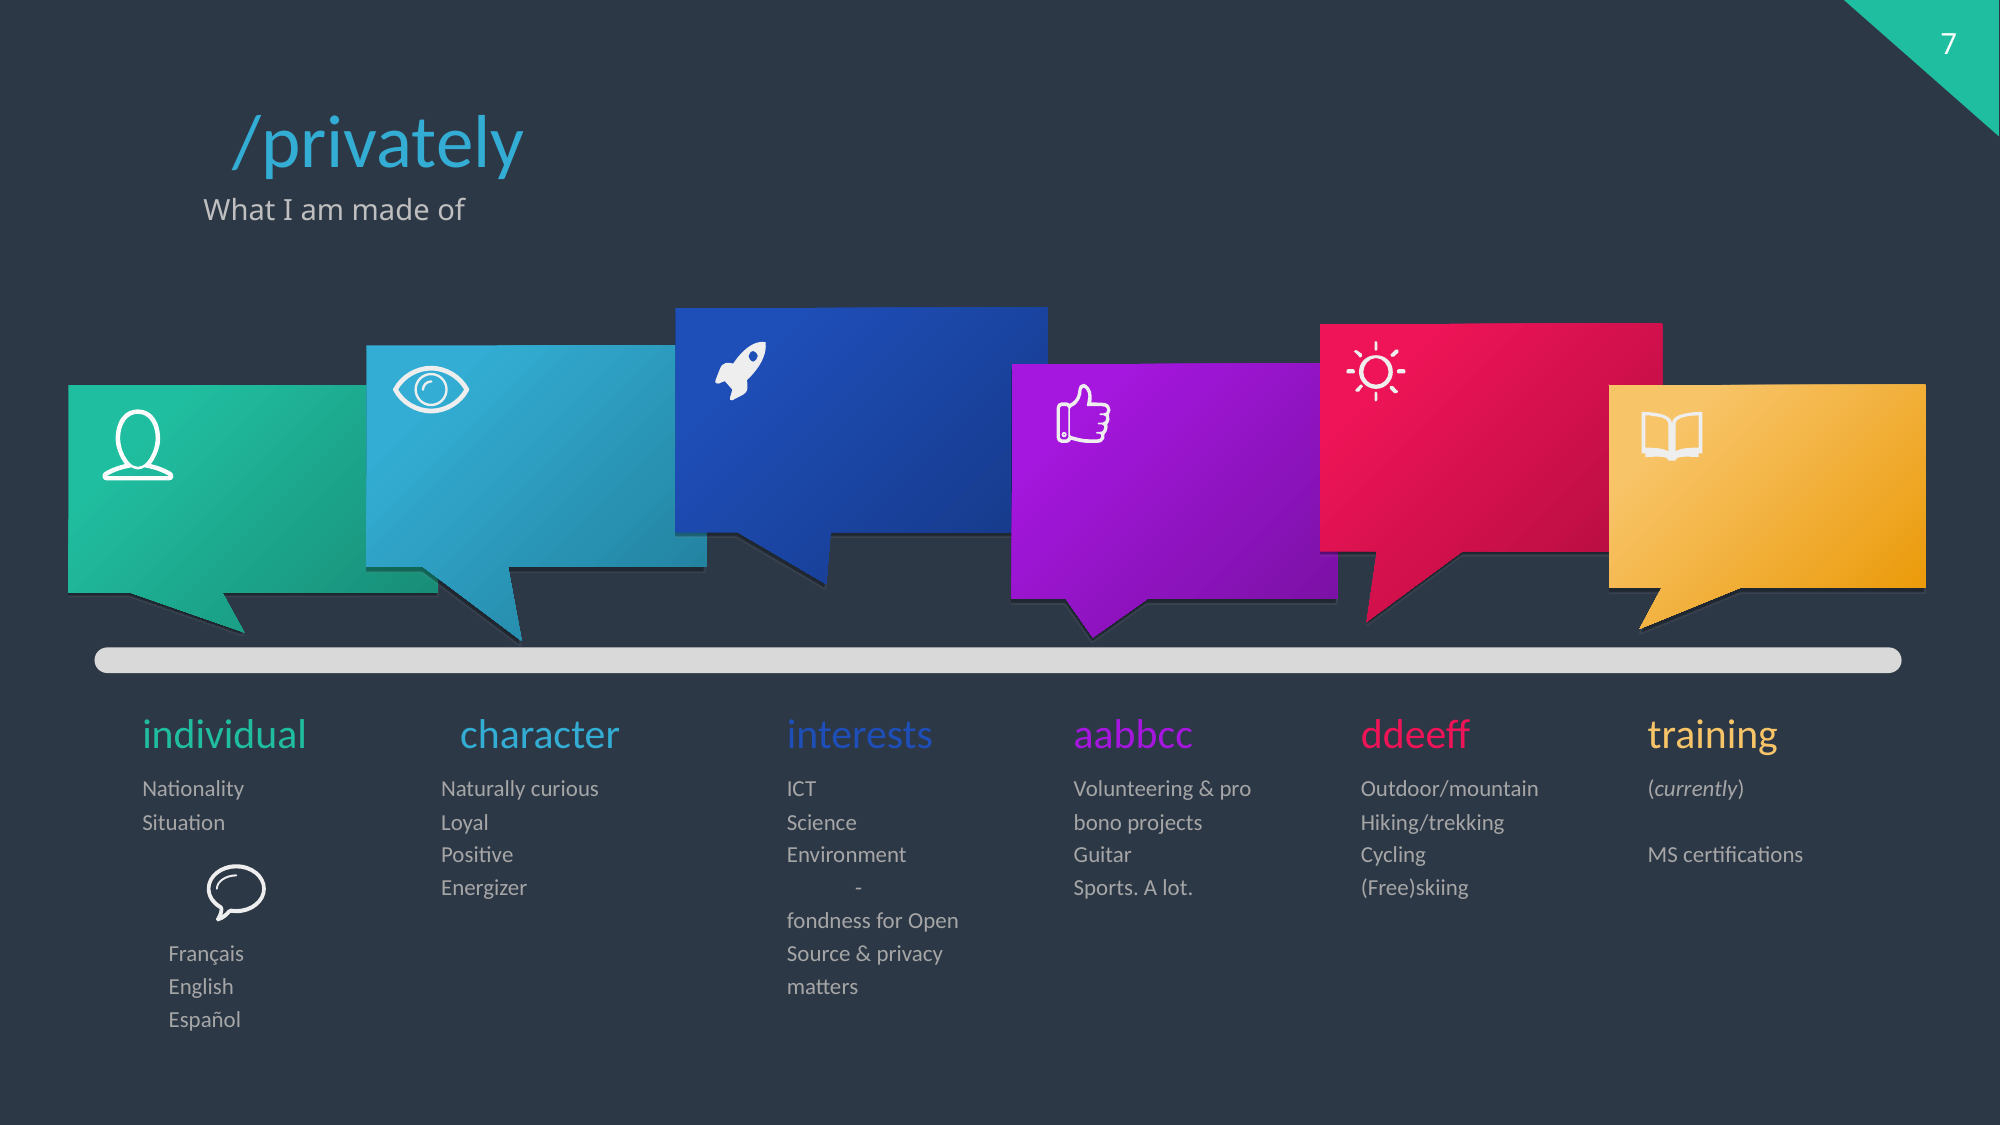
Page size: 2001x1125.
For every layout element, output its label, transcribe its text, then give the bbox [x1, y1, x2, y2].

text_box interests [772, 689, 1012, 761]
text_box ddeeff [1345, 689, 1586, 761]
text_box character [445, 689, 685, 765]
text_box Outdoor/mountain Hiking/trekking Cycling (Free)skiing [1345, 761, 1619, 908]
text_box [206, 864, 266, 922]
text_box [94, 647, 1902, 674]
text_box aabbcc [1059, 689, 1299, 761]
text_box [68, 307, 1926, 641]
list What I am made of [172, 191, 497, 232]
text_box (currently) MS certifications [1632, 761, 1937, 908]
text_box ICT Science Environment - fondness for Open Source & privacy matters [772, 761, 1012, 1007]
text_box training [1632, 689, 1873, 761]
text_box Nationality Situation Français English Español [127, 761, 367, 1073]
title /privately [142, 95, 615, 180]
text_box Volunteering & pro bono projects Guitar Sports. A lot. [1059, 761, 1299, 941]
text_box Naturally curious Loyal Positive Energizer [426, 761, 666, 941]
text_box individual [127, 689, 367, 761]
